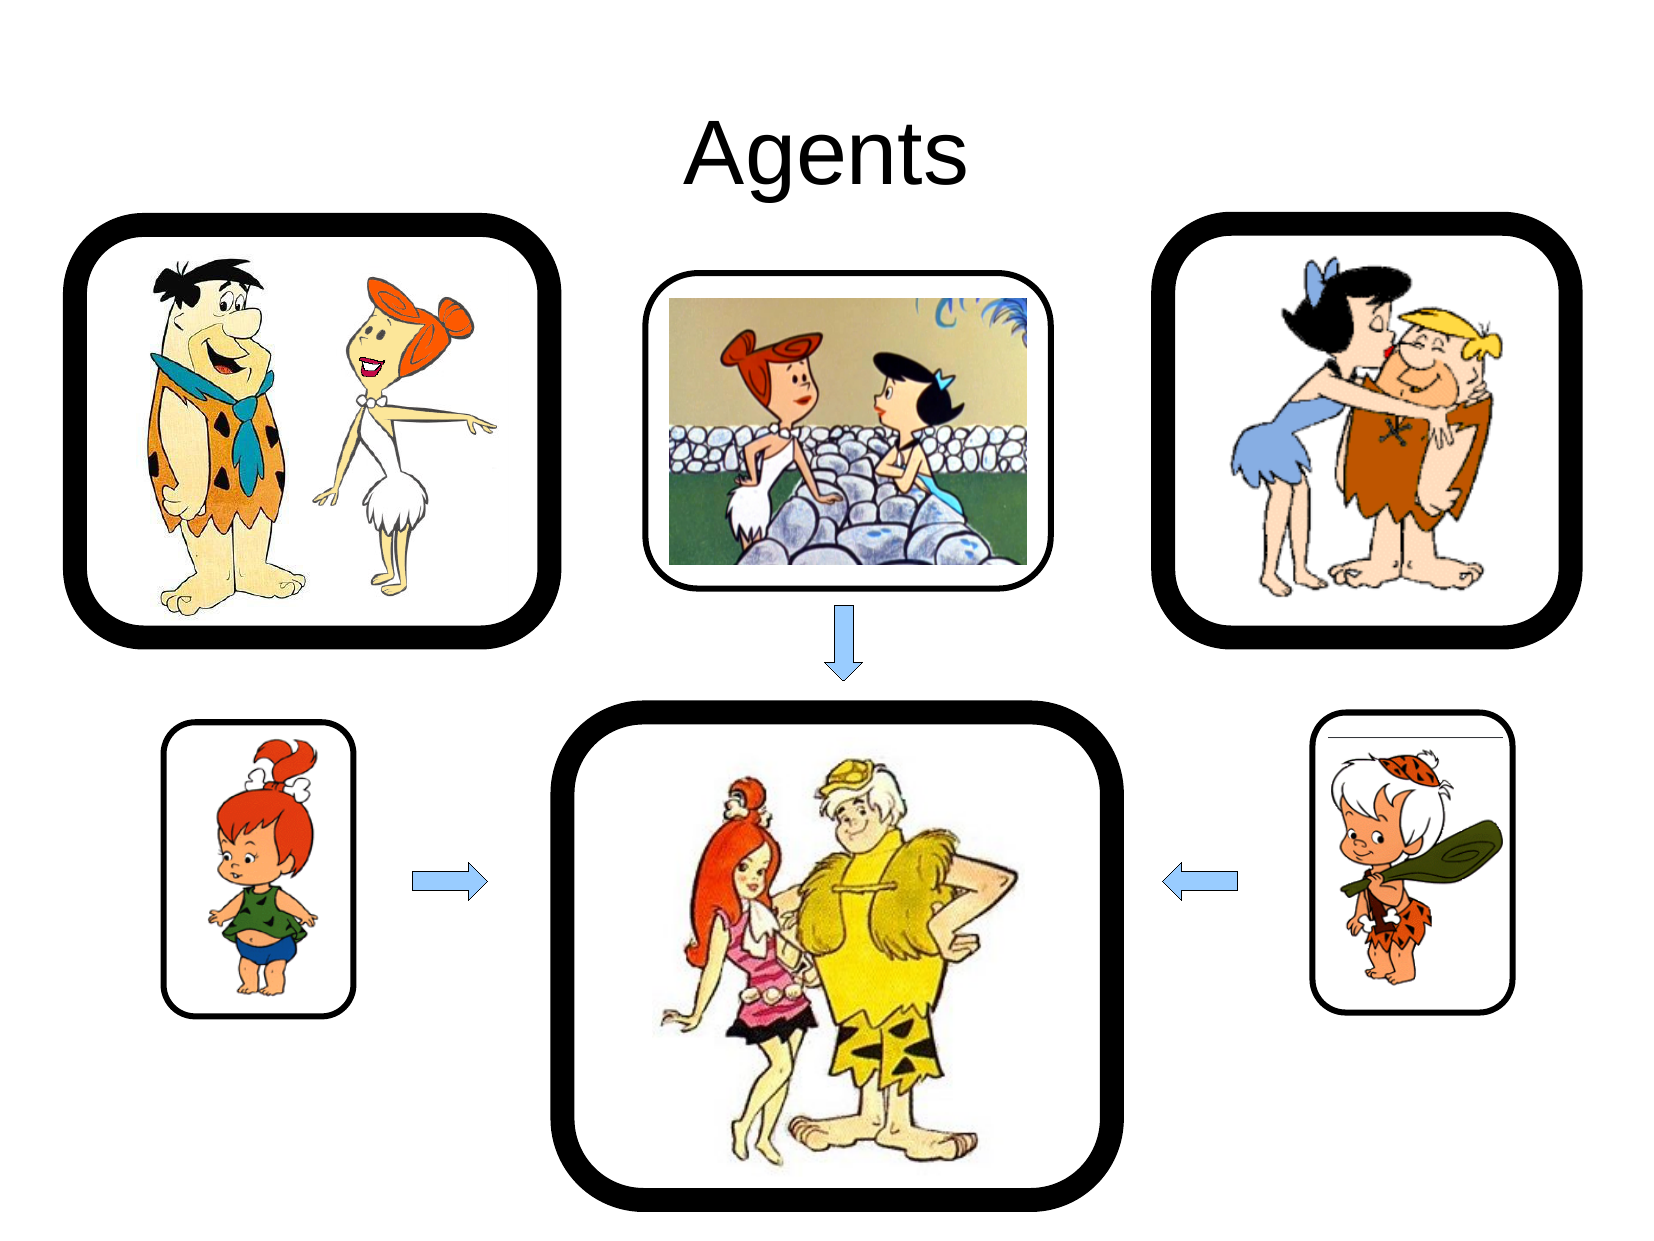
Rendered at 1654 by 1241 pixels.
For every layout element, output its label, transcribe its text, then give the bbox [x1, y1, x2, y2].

text_box [562, 712, 1112, 1201]
text_box [74, 224, 550, 638]
picture [652, 737, 1025, 1177]
picture [206, 736, 320, 998]
text_box [645, 273, 1051, 589]
picture [669, 298, 1027, 565]
text_box [412, 862, 488, 901]
text_box [1162, 862, 1238, 901]
text_box [1312, 712, 1513, 1013]
text_box [824, 605, 863, 681]
picture [1228, 248, 1527, 611]
picture [1328, 737, 1503, 993]
text_box [163, 722, 354, 1017]
text_box [1163, 223, 1571, 638]
picture [136, 247, 509, 621]
title Agents [82, 49, 1571, 257]
